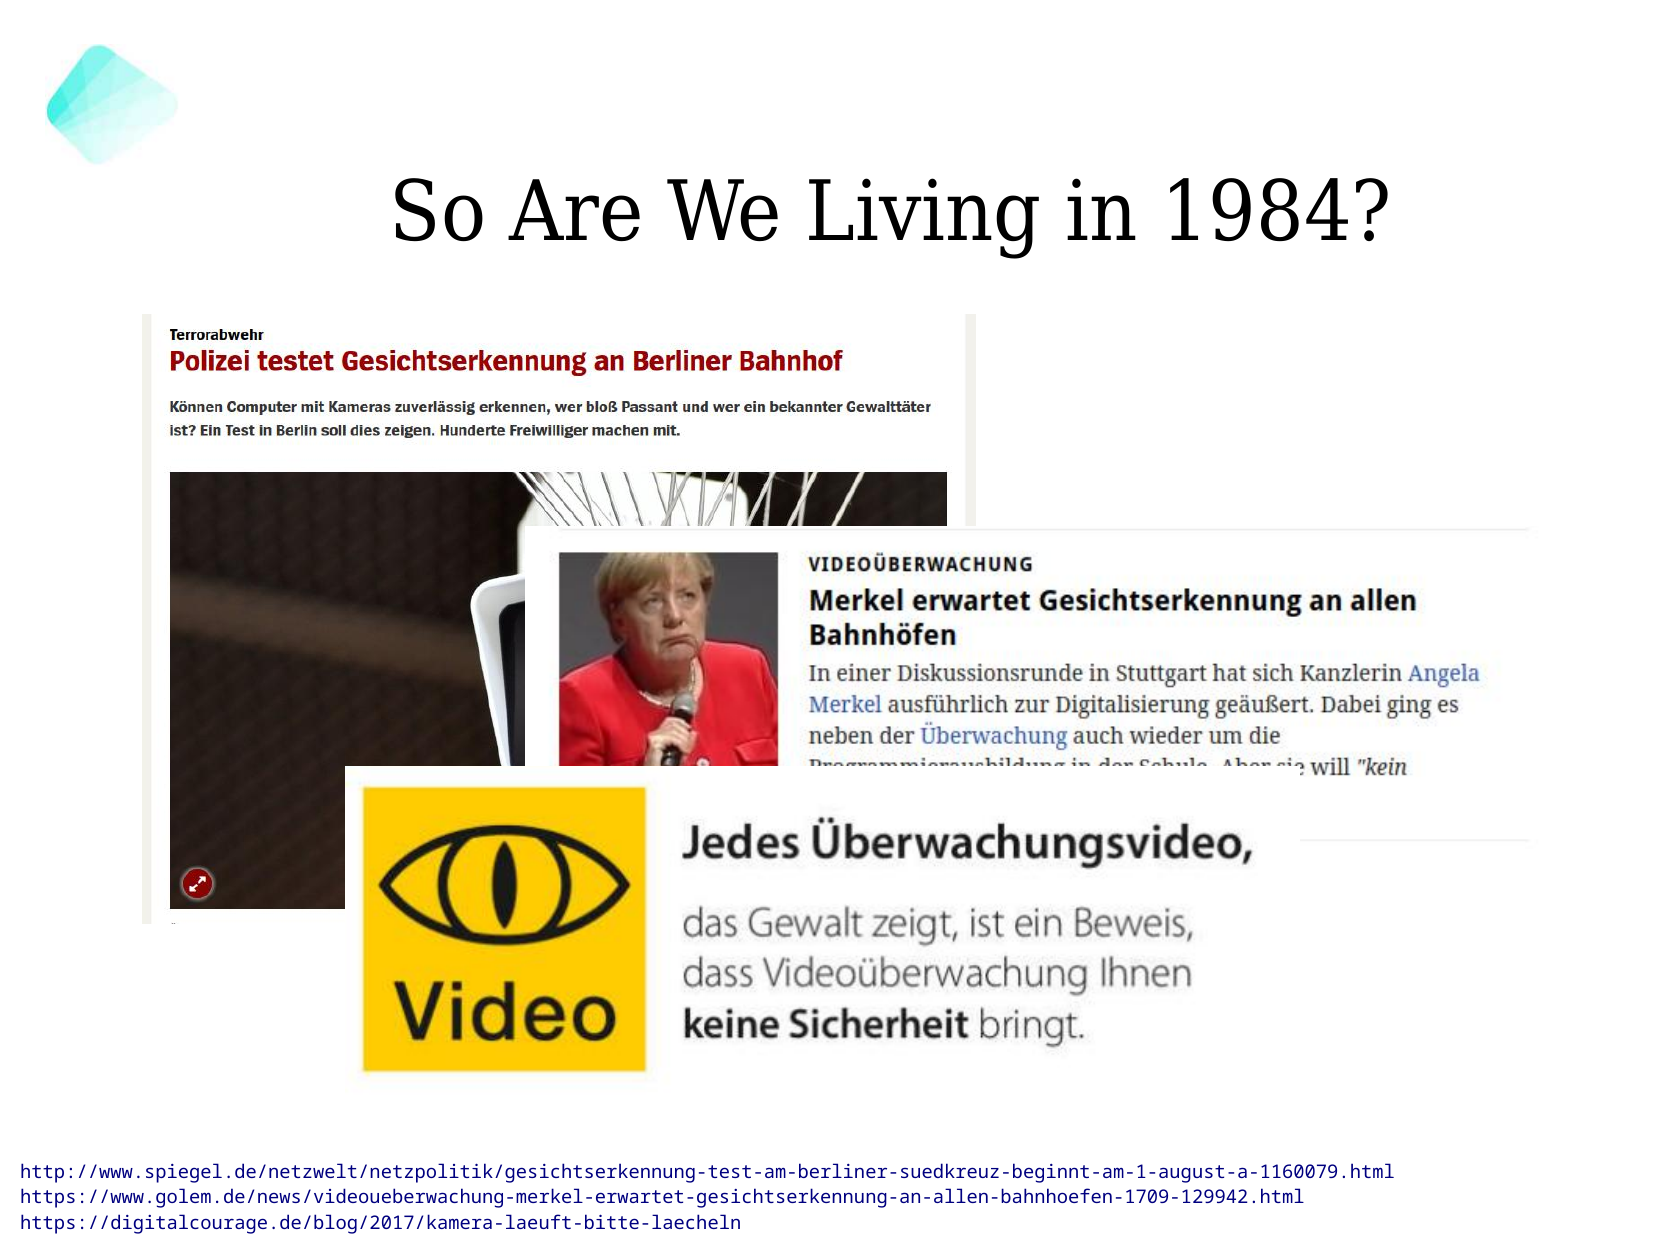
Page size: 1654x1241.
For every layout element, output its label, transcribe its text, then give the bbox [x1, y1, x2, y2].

text_box http://www.spiegel.de/netzwelt/netzpolitik/gesichtserkennung-test-am-berliner-suedkreuz-beginnt-am-1-august-a-1160079.html https://www.golem.de/news/videoueberwachung-merkel-erwartet-gesichtserkennung-an-allen-bahnhoefen-1709-129942.html https://digitalcourage.de/blog/2017/kamera-laeuft-bitte-laecheln [5, 1150, 1408, 1231]
text_box So Are We Living in 1984? [375, 155, 1471, 364]
picture [45, 44, 181, 167]
picture [142, 314, 1546, 1099]
